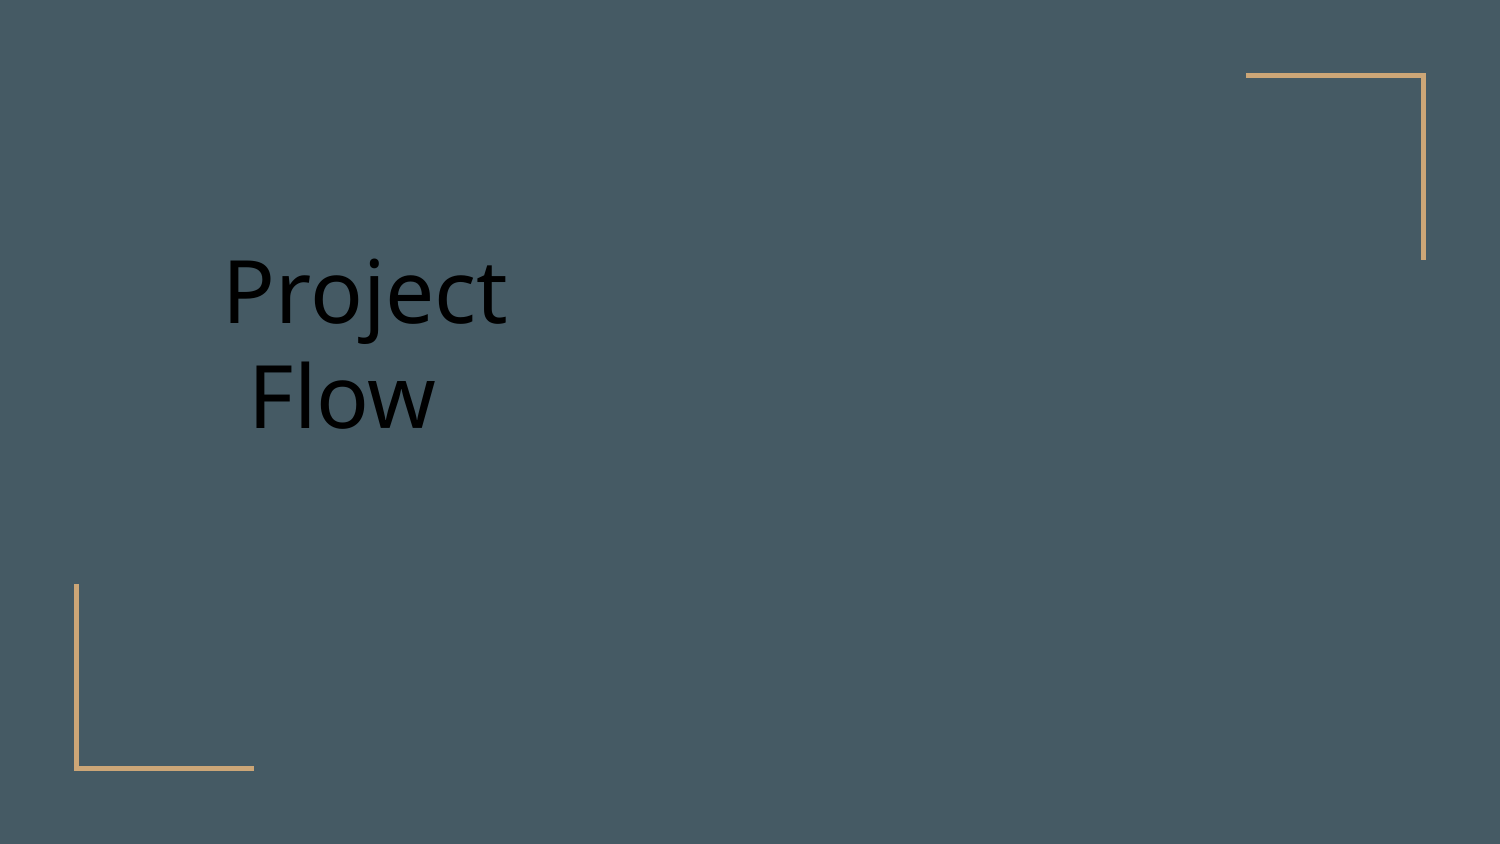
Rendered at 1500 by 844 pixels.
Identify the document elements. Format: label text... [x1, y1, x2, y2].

text_box Project Flow [119, 216, 589, 466]
